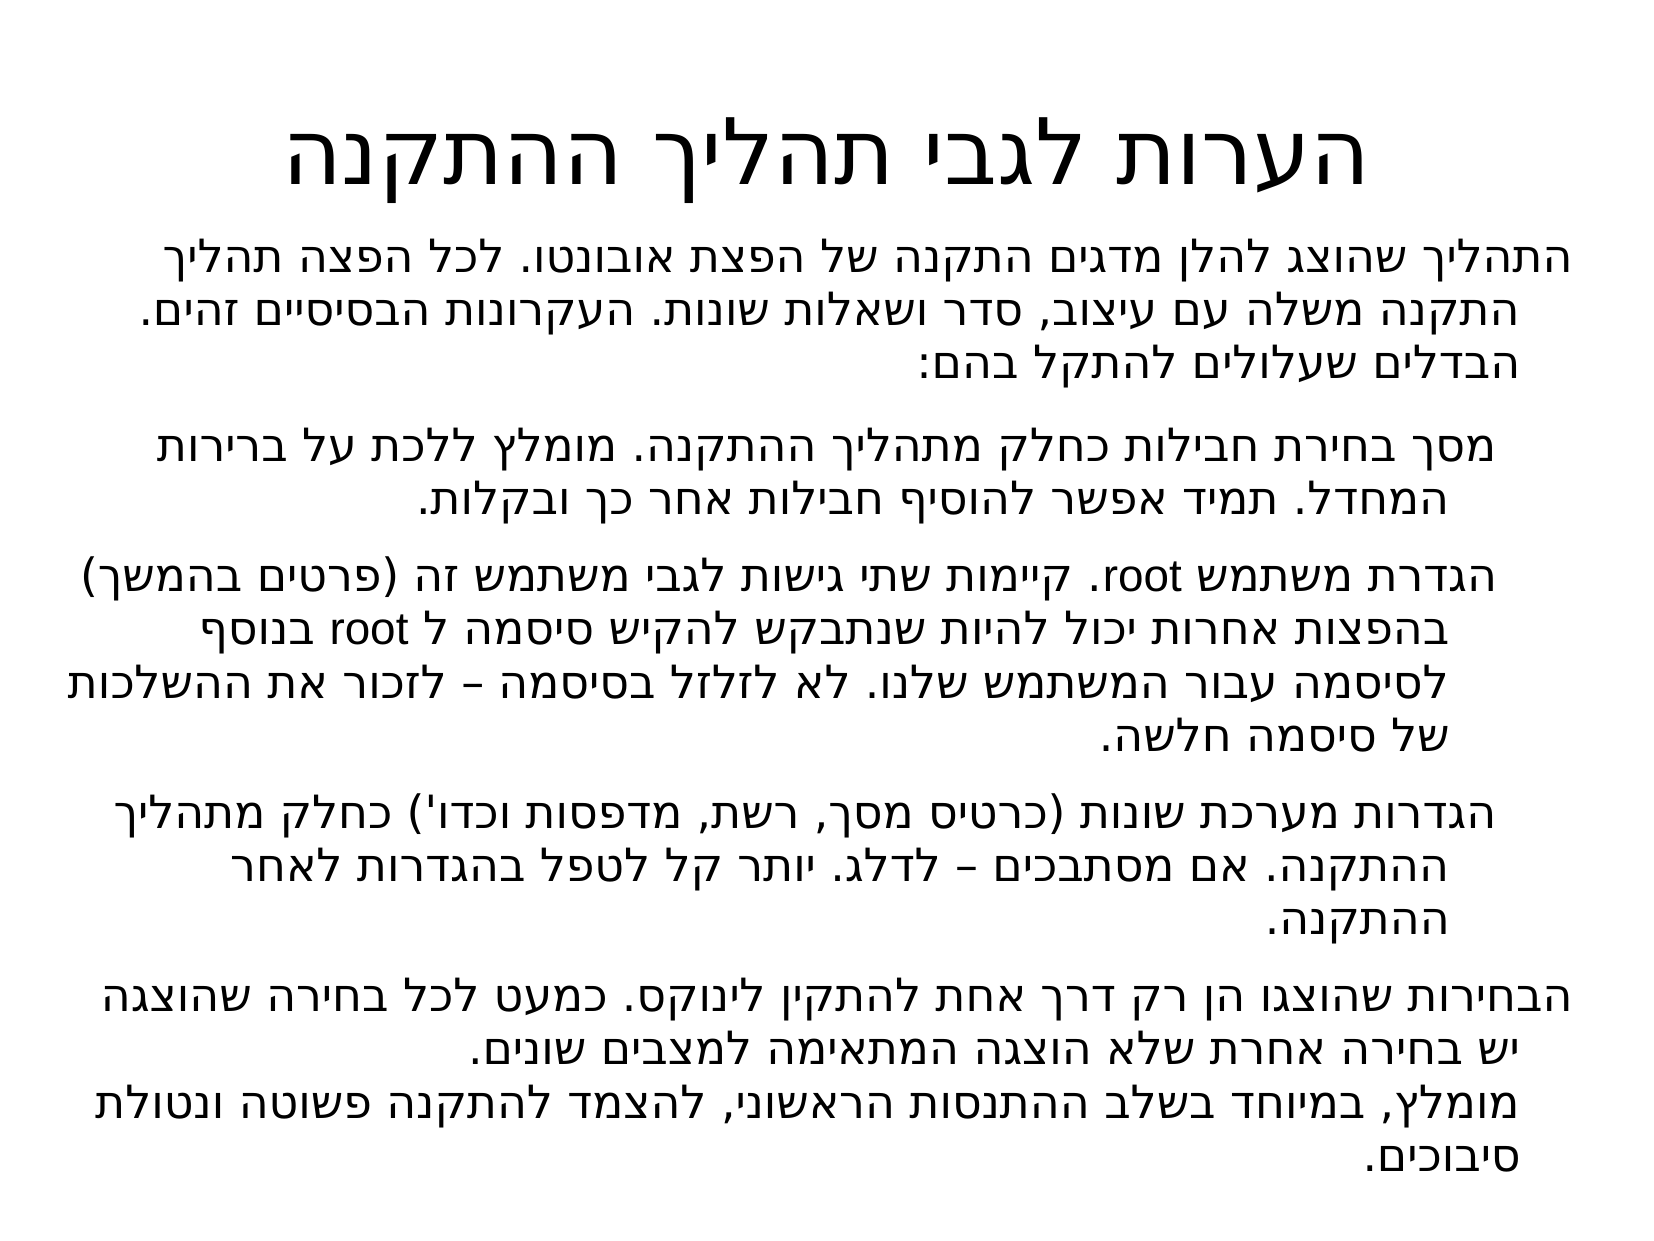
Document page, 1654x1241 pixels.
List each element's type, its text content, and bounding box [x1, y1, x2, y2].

title הערות לגבי תהליך ההתקנה [82, 49, 1571, 229]
list התהליך שהוצג להלן מדגים התקנה של הפצת אובונטו. לכל הפצה תהליך התקנה משלה עם עיצוב, סדר ושאלות שונות. העקרונות הבסיסיים זהים. הבדלים שעלולים להתקל בהם: מסך בחירת חבילות כחלק מתהליך ההתקנה. מומלץ ללכת על ברירות המחדל. תמיד אפשר להוסיף חבילות אחר כך ובקלות. הגדרת משתמש root. קיימות שתי גישות לגבי משתמש זה (פרטים בהמשך) בהפצות אחרות יכול להיות שנתבקש להקיש סיסמה ל root בנוסף לסיסמה עבור המשתמש שלנו. לא לזלזל בסיסמה – לזכור את ההשלכות של סיסמה חלשה. הגדרות מערכת שונות (כרטיס מסך, רשת, מדפסות וכדו') כחלק מתהליך ההתקנה. אם מסתבכים – לדלג. יותר קל לטפל בהגדרות לאחר ההתקנה. הבחירות שהוצגו הן רק דרך אחת להתקין לינוקס. כמעט לכל בחירה שהוצגה יש בחירה אחרת שלא הוצגה המתאימה למצבים שונים. מומלץ, במיוחד בשלב ההתנסות הראשוני, להצמד להתקנה פשוטה ונטולת סיבוכים. [61, 229, 1592, 1222]
